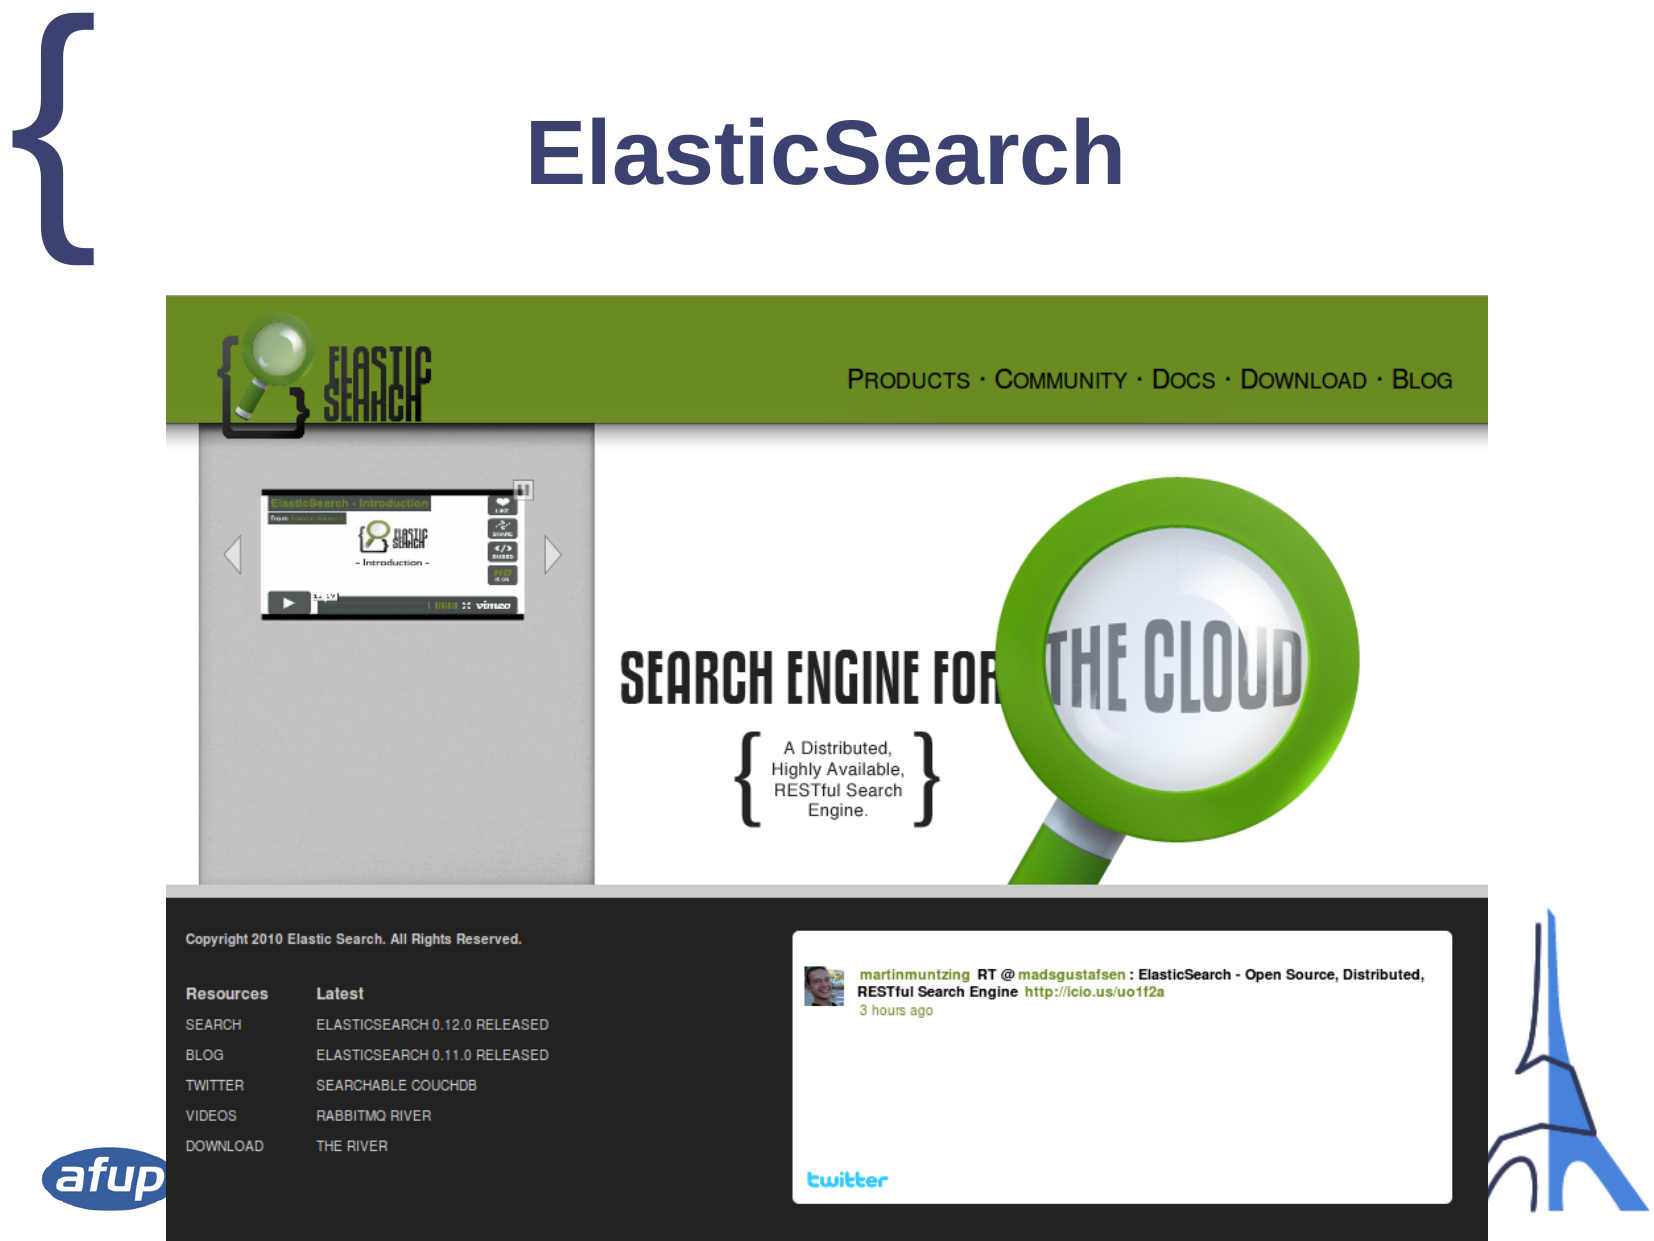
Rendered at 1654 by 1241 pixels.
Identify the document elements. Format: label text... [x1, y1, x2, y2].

title ElasticSearch [82, 56, 1571, 250]
picture [41, 295, 1650, 1241]
